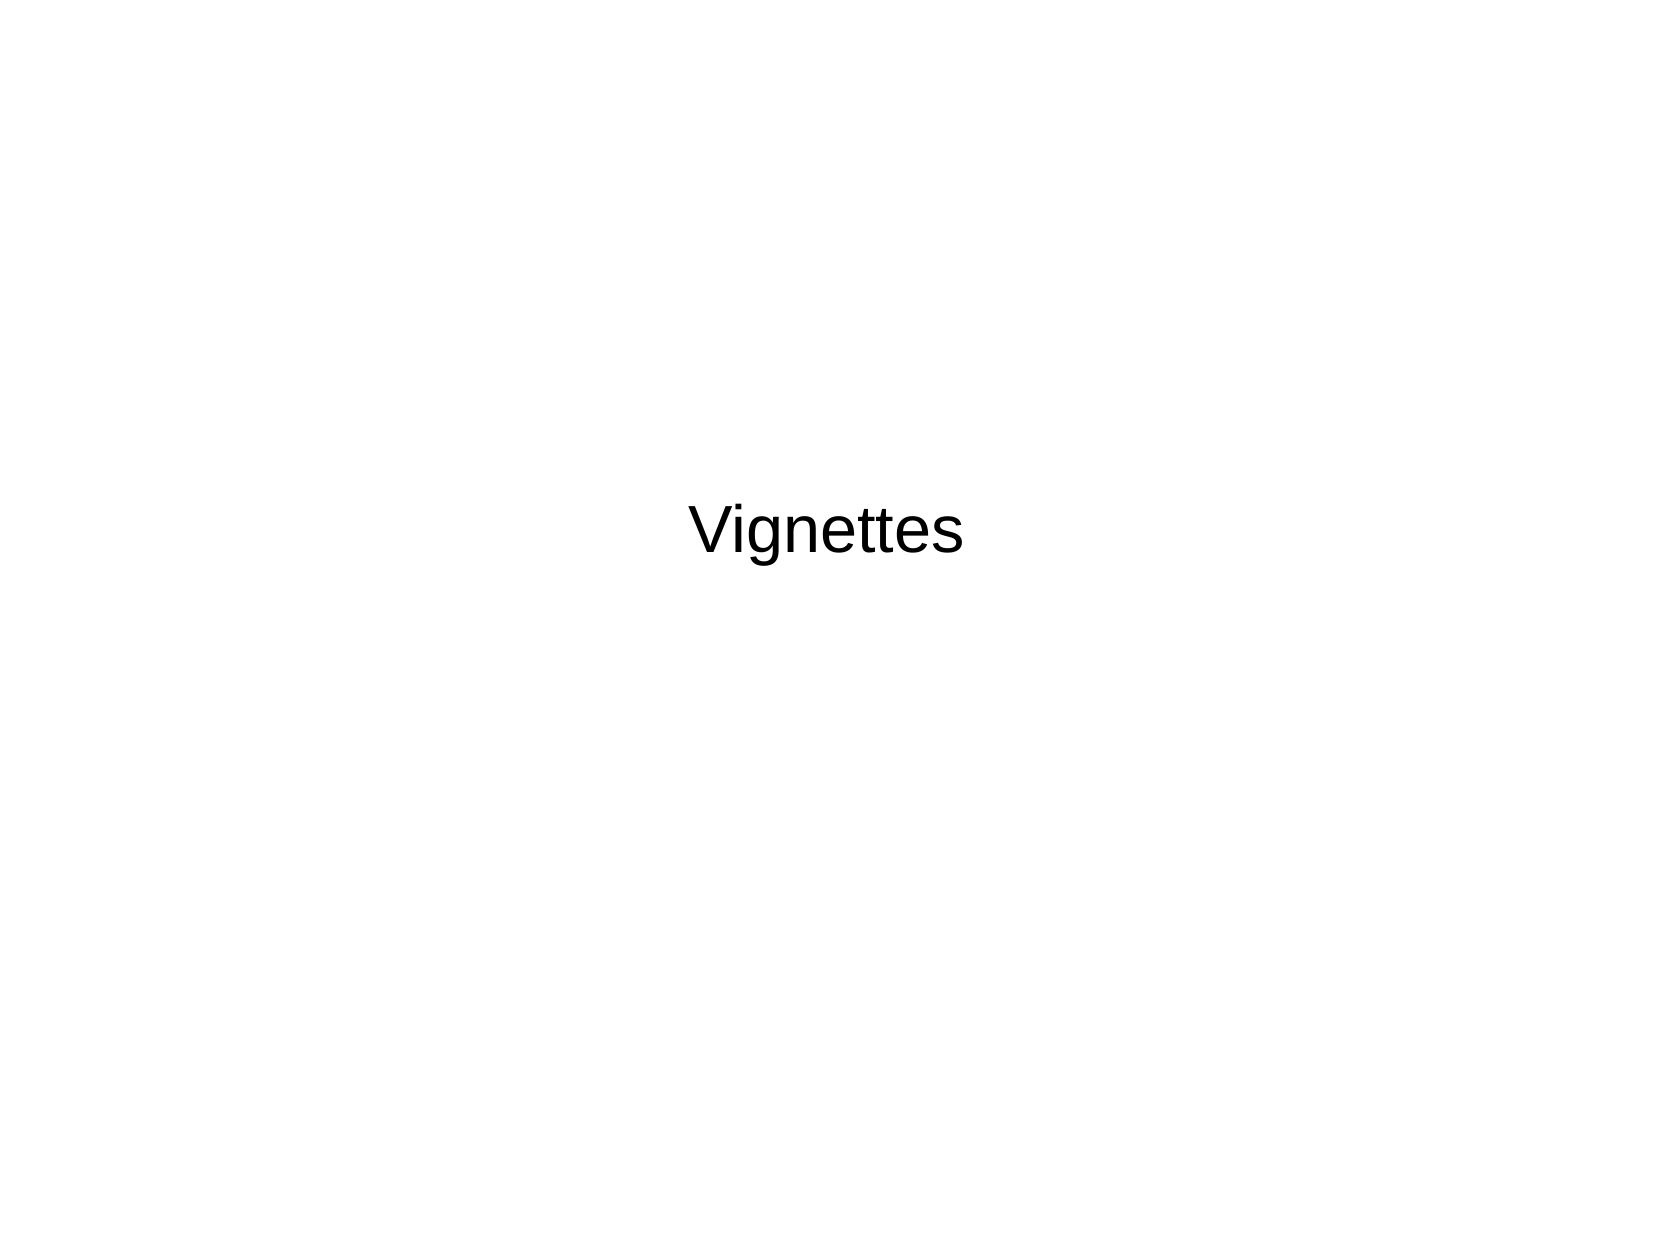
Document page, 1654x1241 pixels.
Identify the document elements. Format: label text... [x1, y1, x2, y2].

subtitle Vignettes [82, 49, 1571, 1010]
